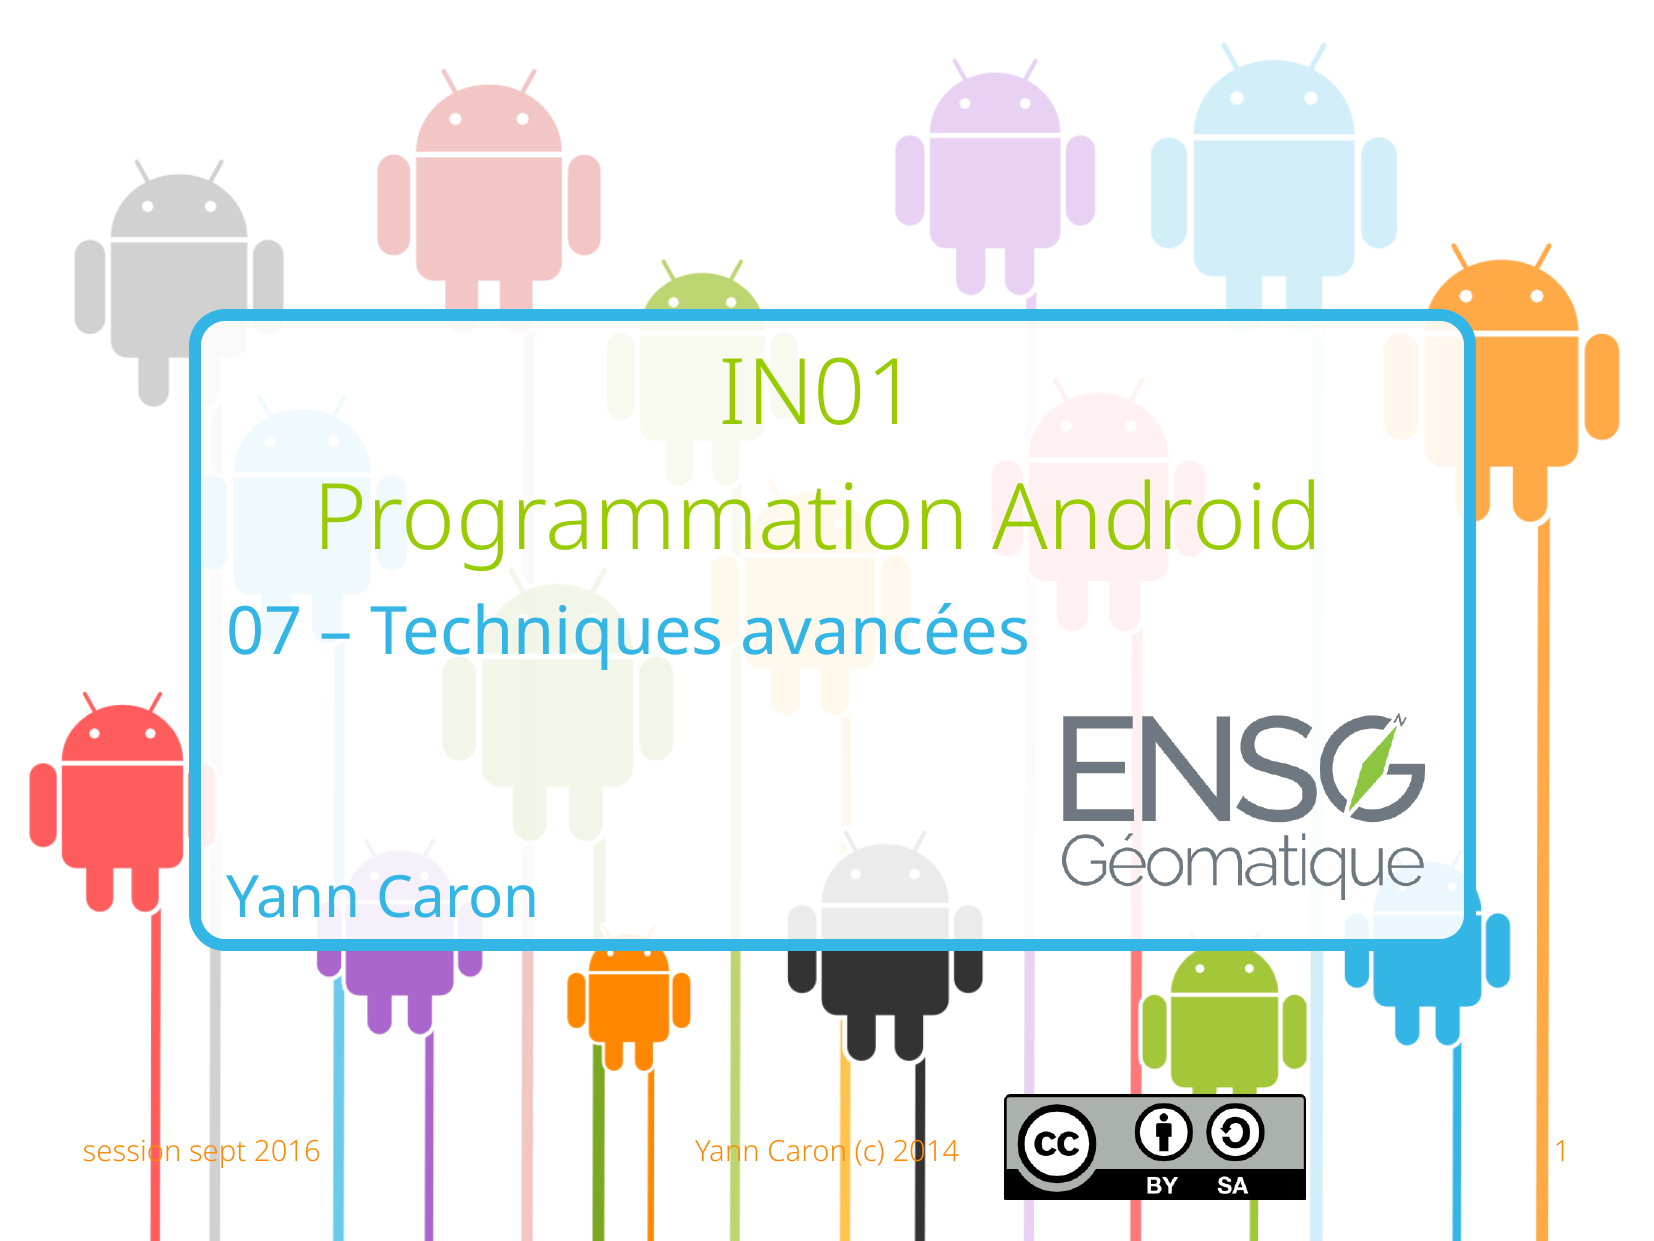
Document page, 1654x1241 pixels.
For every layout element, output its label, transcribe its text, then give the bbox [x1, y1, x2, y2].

title IN01 Programmation Android [75, 330, 1563, 573]
text_box [199, 315, 1466, 330]
picture [16, 9, 1637, 1241]
text_box [195, 573, 1471, 946]
text_box 07 – Techniques avancées Yann Caron [225, 585, 1111, 933]
